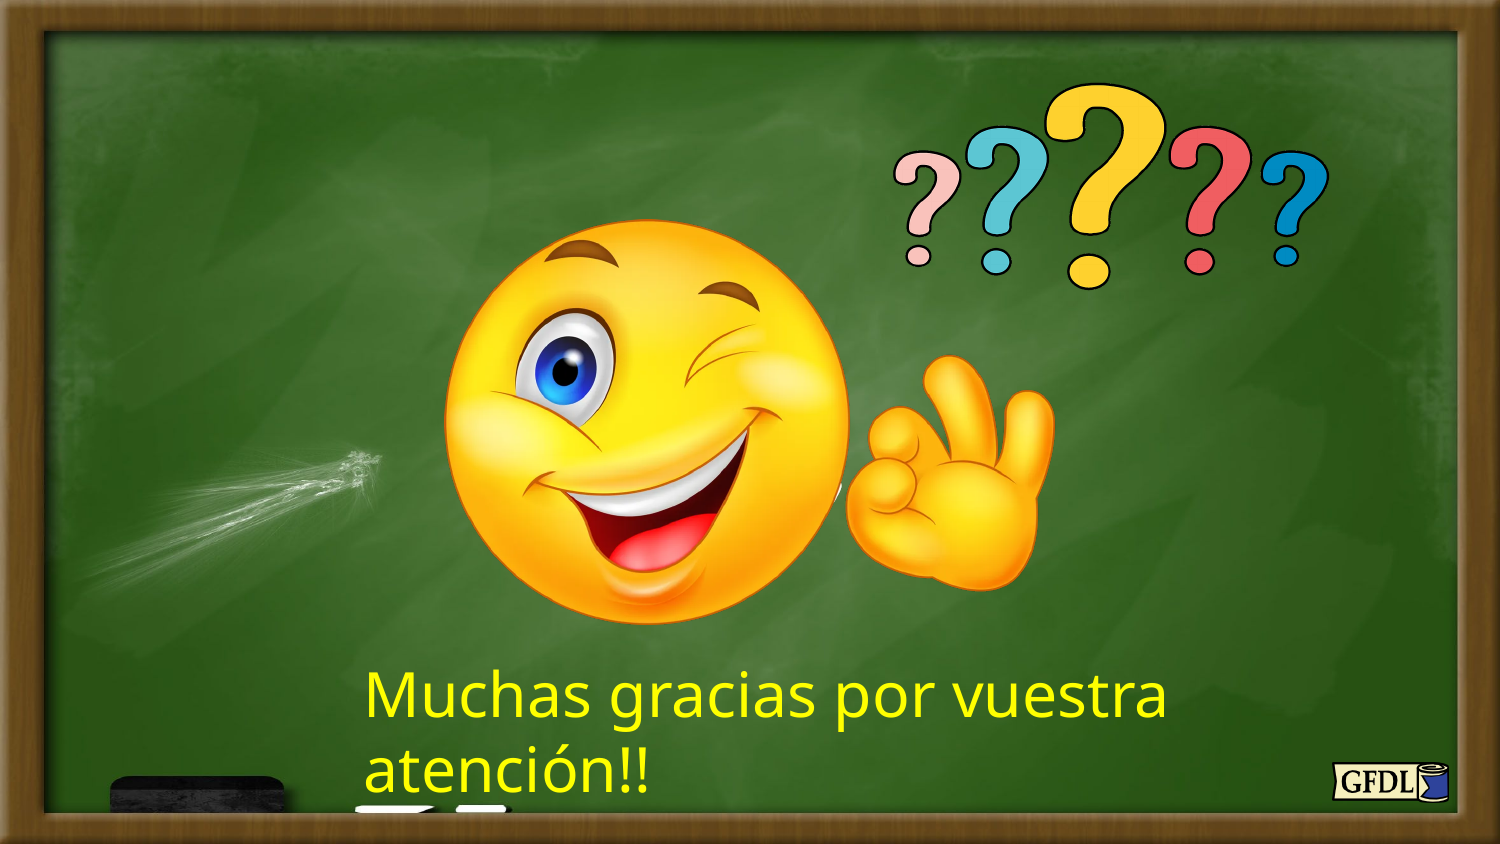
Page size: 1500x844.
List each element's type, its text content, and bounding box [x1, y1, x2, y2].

picture [0, 0, 1500, 844]
text_box Muchas gracias por vuestra atención!! [348, 640, 1269, 821]
